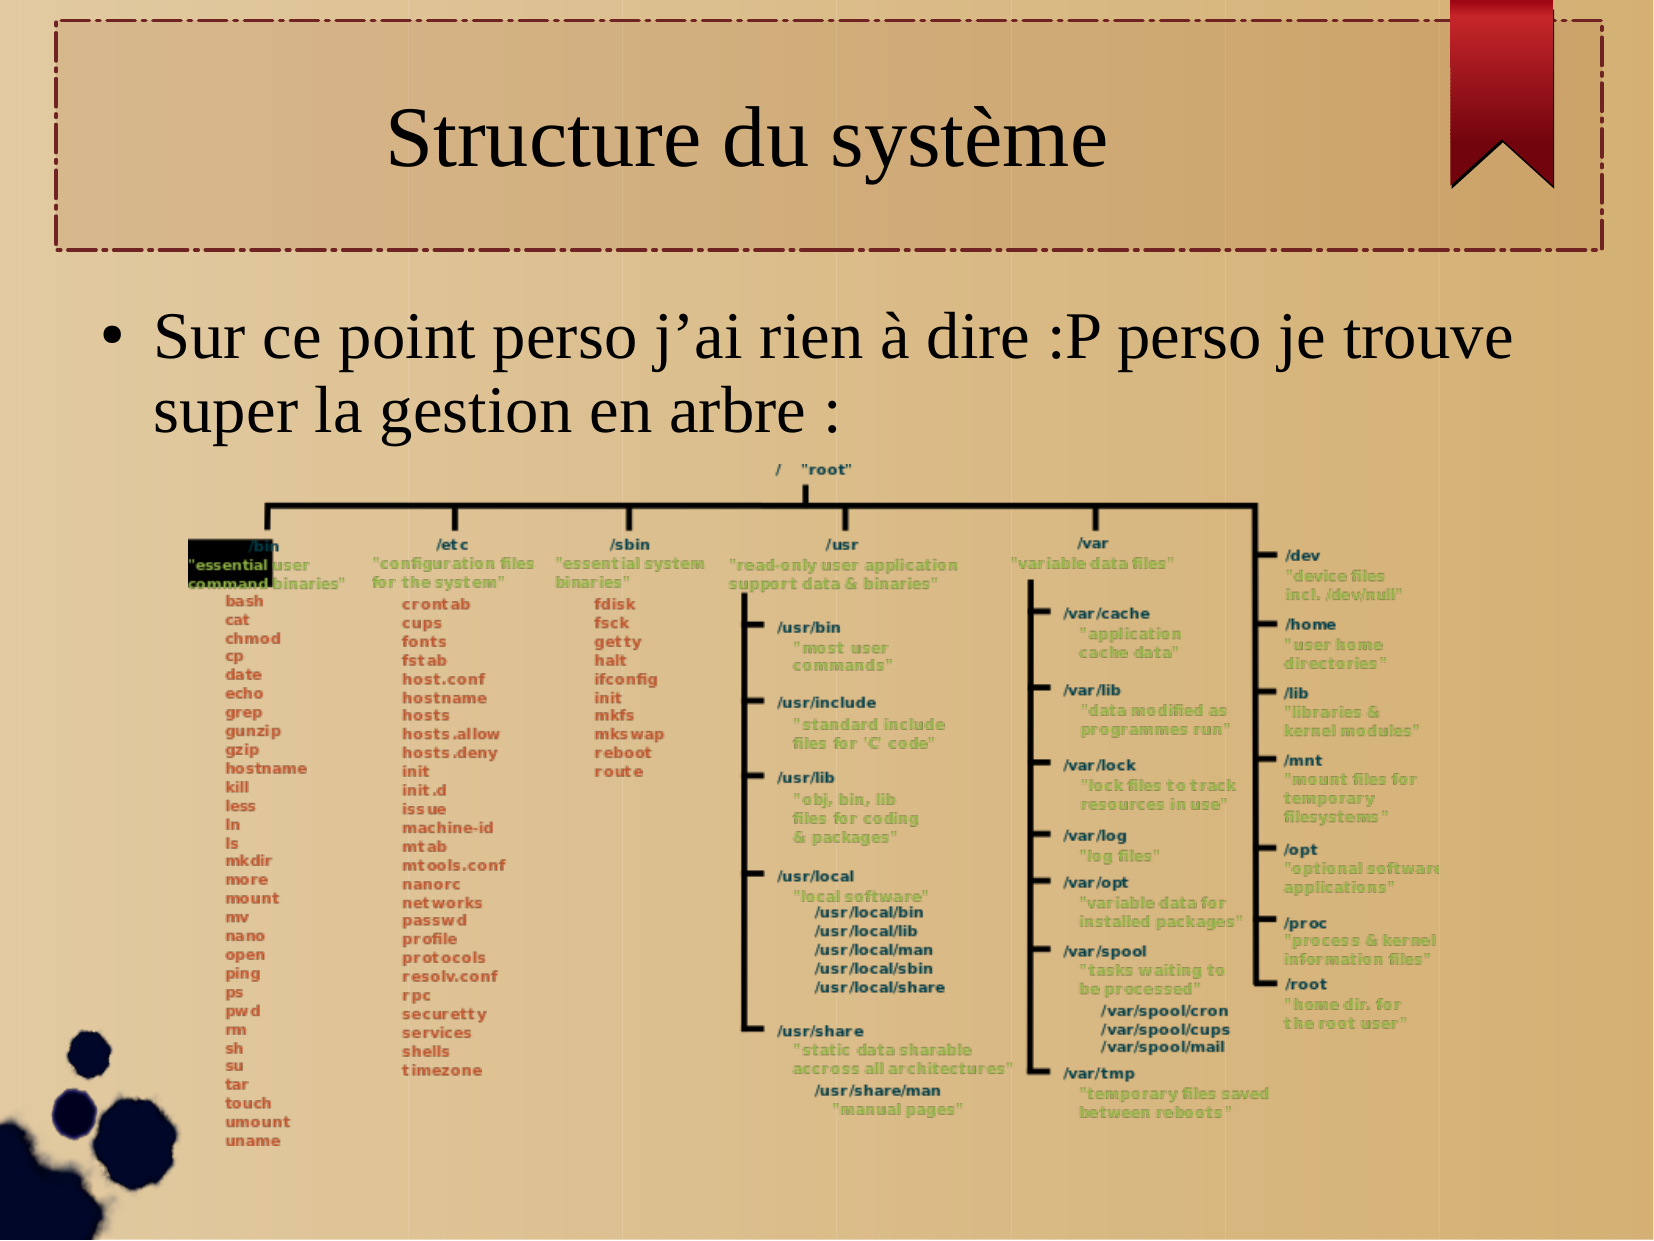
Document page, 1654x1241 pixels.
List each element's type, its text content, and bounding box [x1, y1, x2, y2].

picture [188, 464, 1439, 1146]
list Sur ce point perso j’ai rien à dire :P perso je trouve super la gestion en arbre : [82, 299, 1571, 1019]
title Structure du système [82, 47, 1412, 229]
